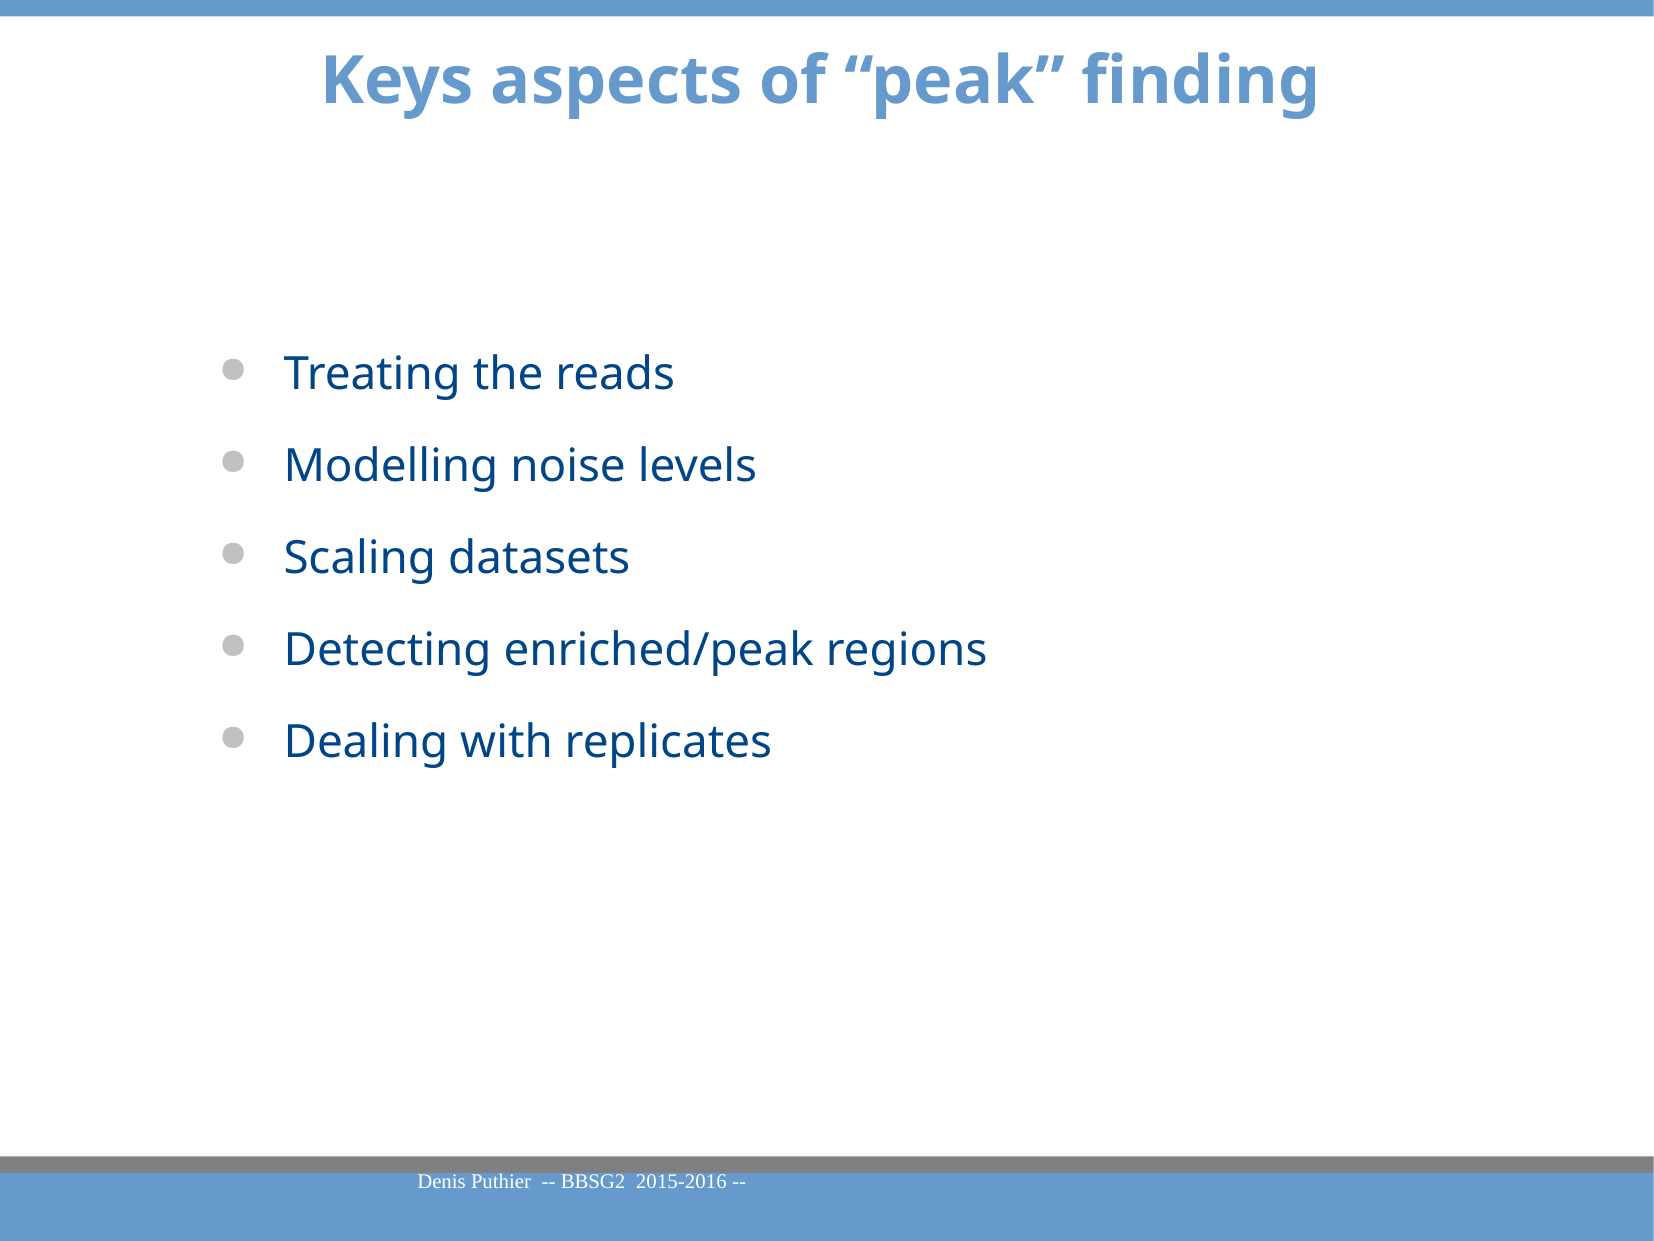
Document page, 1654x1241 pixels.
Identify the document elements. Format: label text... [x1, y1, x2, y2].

list Treating the reads Modelling noise levels Scaling datasets Detecting enriched/peak regions Dealing with replicates [200, 340, 1538, 942]
title Keys aspects of “peak” finding [76, 2, 1565, 154]
